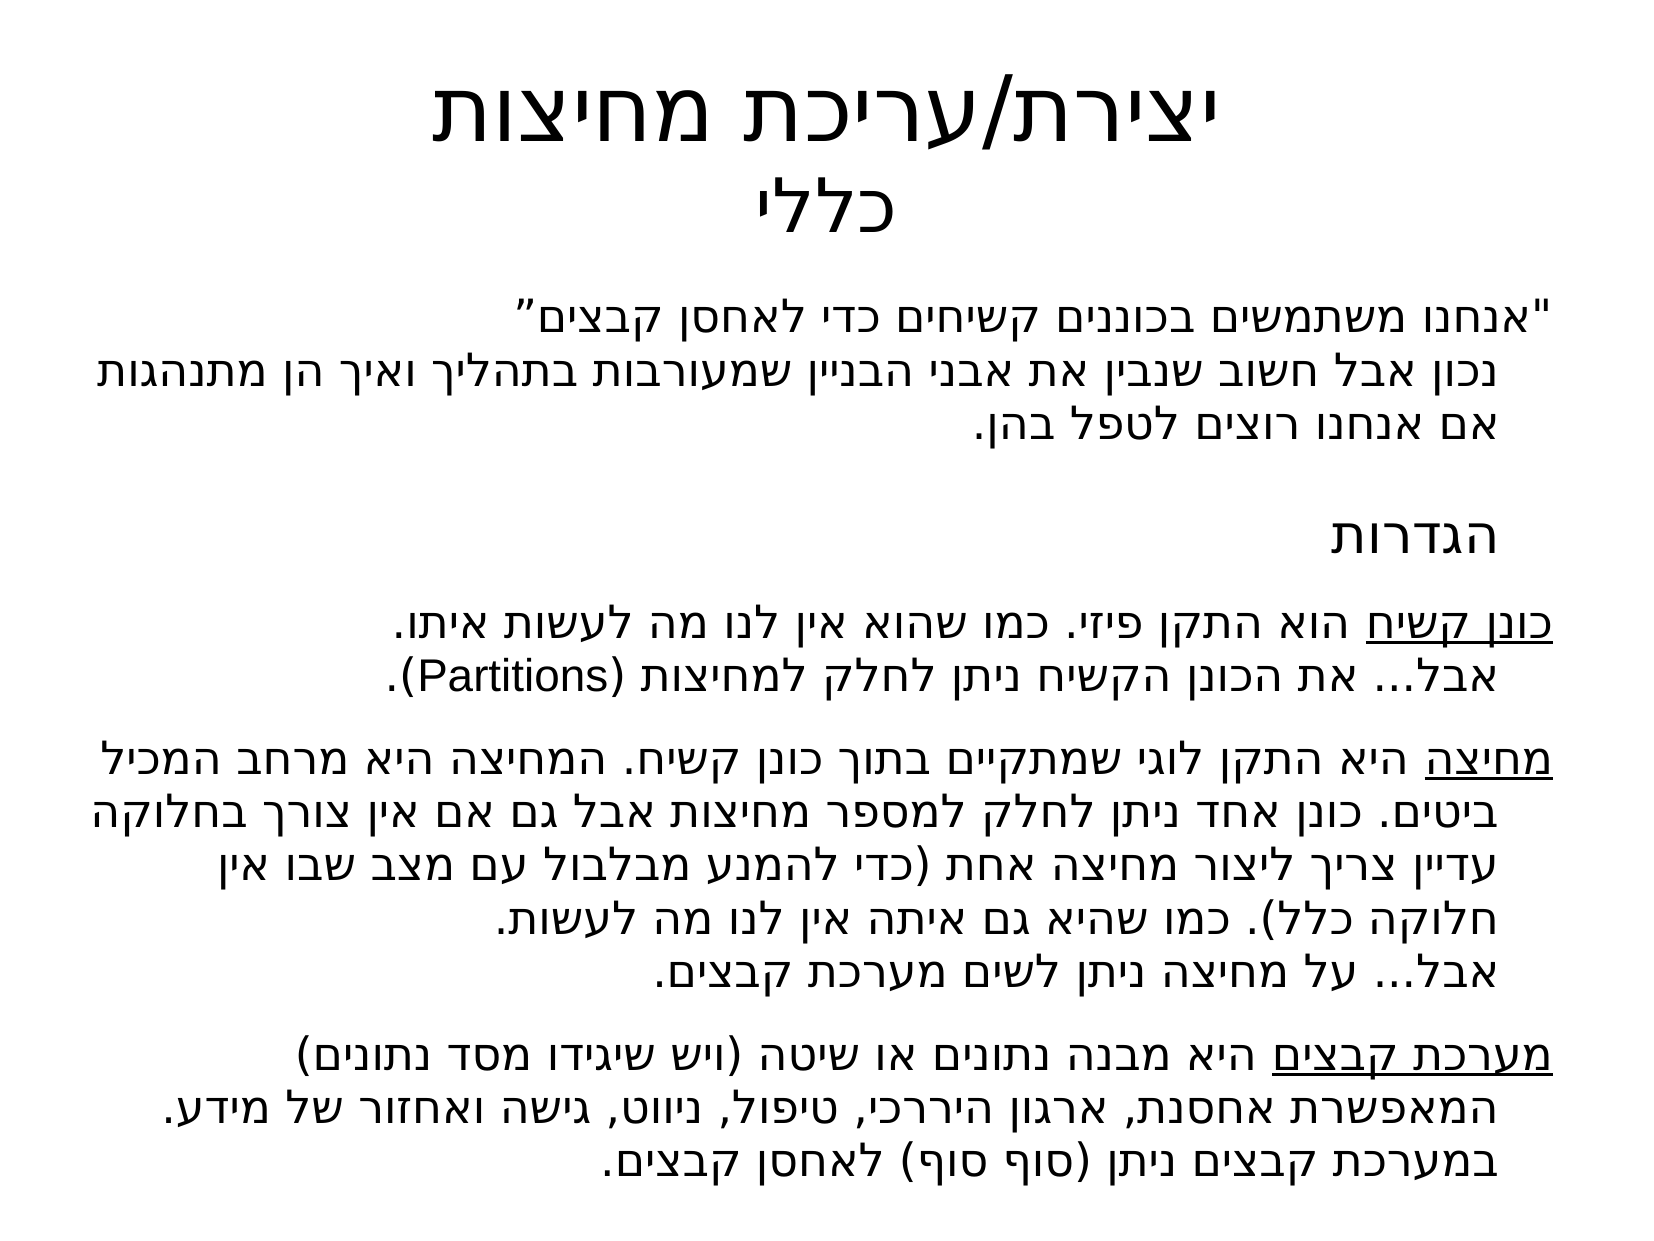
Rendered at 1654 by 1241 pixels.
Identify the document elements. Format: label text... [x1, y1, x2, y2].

title יצירת/עריכת מחיצות כללי [82, 49, 1571, 257]
list "אנחנו משתמשים בכוננים קשיחים כדי לאחסן קבצים” נכון אבל חשוב שנבין את אבני הבניין שמעורבות בתהליך ואיך הן מתנהגות אם אנחנו רוצים לטפל בהן. הגדרות כונן קשיח הוא התקן פיזי. כמו שהוא אין לנו מה לעשות איתו. אבל... את הכונן הקשיח ניתן לחלק למחיצות (Partitions). מחיצה היא התקן לוגי שמתקיים בתוך כונן קשיח. המחיצה היא מרחב המכיל ביטים. כונן אחד ניתן לחלק למספר מחיצות אבל גם אם אין צורך בחלוקה עדיין צריך ליצור מחיצה אחת (כדי להמנע מבלבול עם מצב שבו אין חלוקה כלל). כמו שהיא גם איתה אין לנו מה לעשות. אבל... על מחיצה ניתן לשים מערכת קבצים. מערכת קבצים היא מבנה נתונים או שיטה (ויש שיגידו מסד נתונים) המאפשרת אחסנת, ארגון היררכי, טיפול, ניווט, גישה ואחזור של מידע. במערכת קבצים ניתן (סוף סוף) לאחסן קבצים. [82, 290, 1571, 1241]
